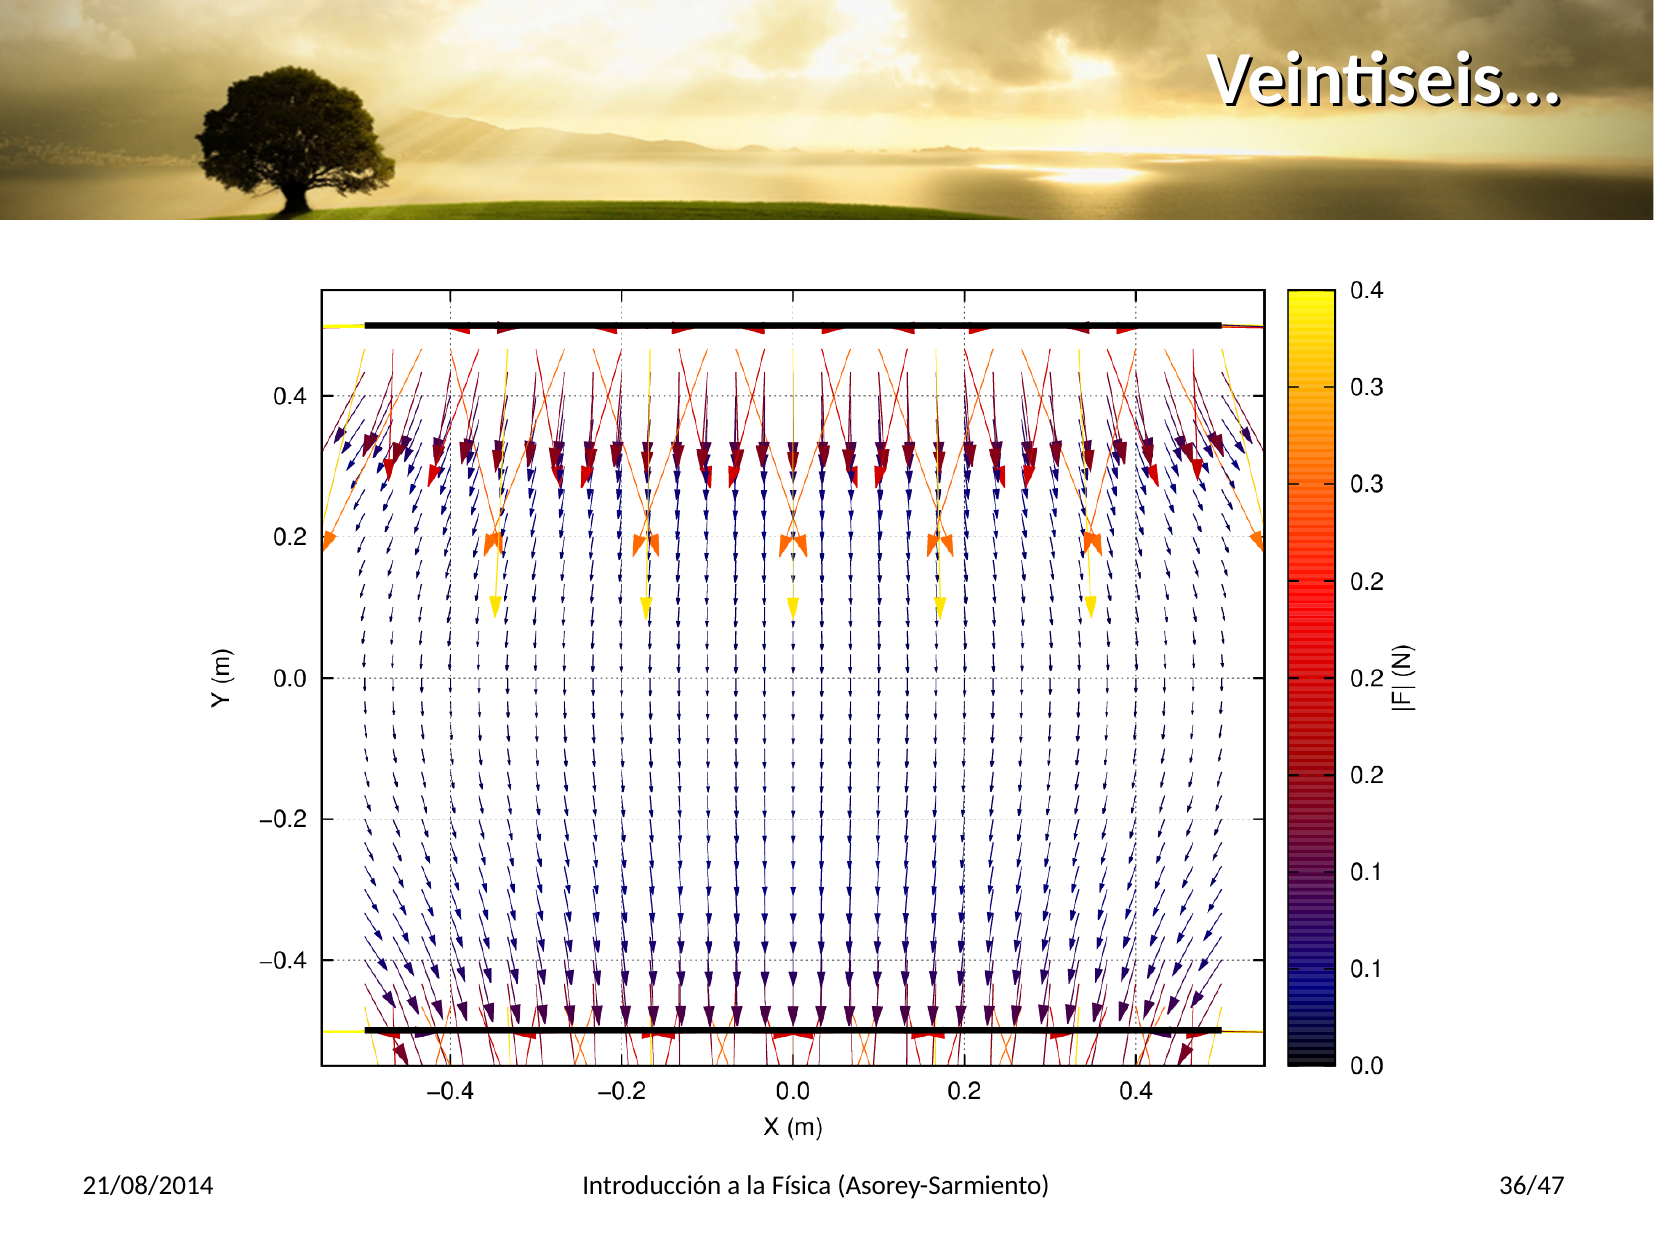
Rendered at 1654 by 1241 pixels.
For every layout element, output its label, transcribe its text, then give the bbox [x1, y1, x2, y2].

title Veintiseis... [75, 19, 1564, 151]
picture [0, 0, 1654, 220]
picture [201, 260, 1464, 1144]
